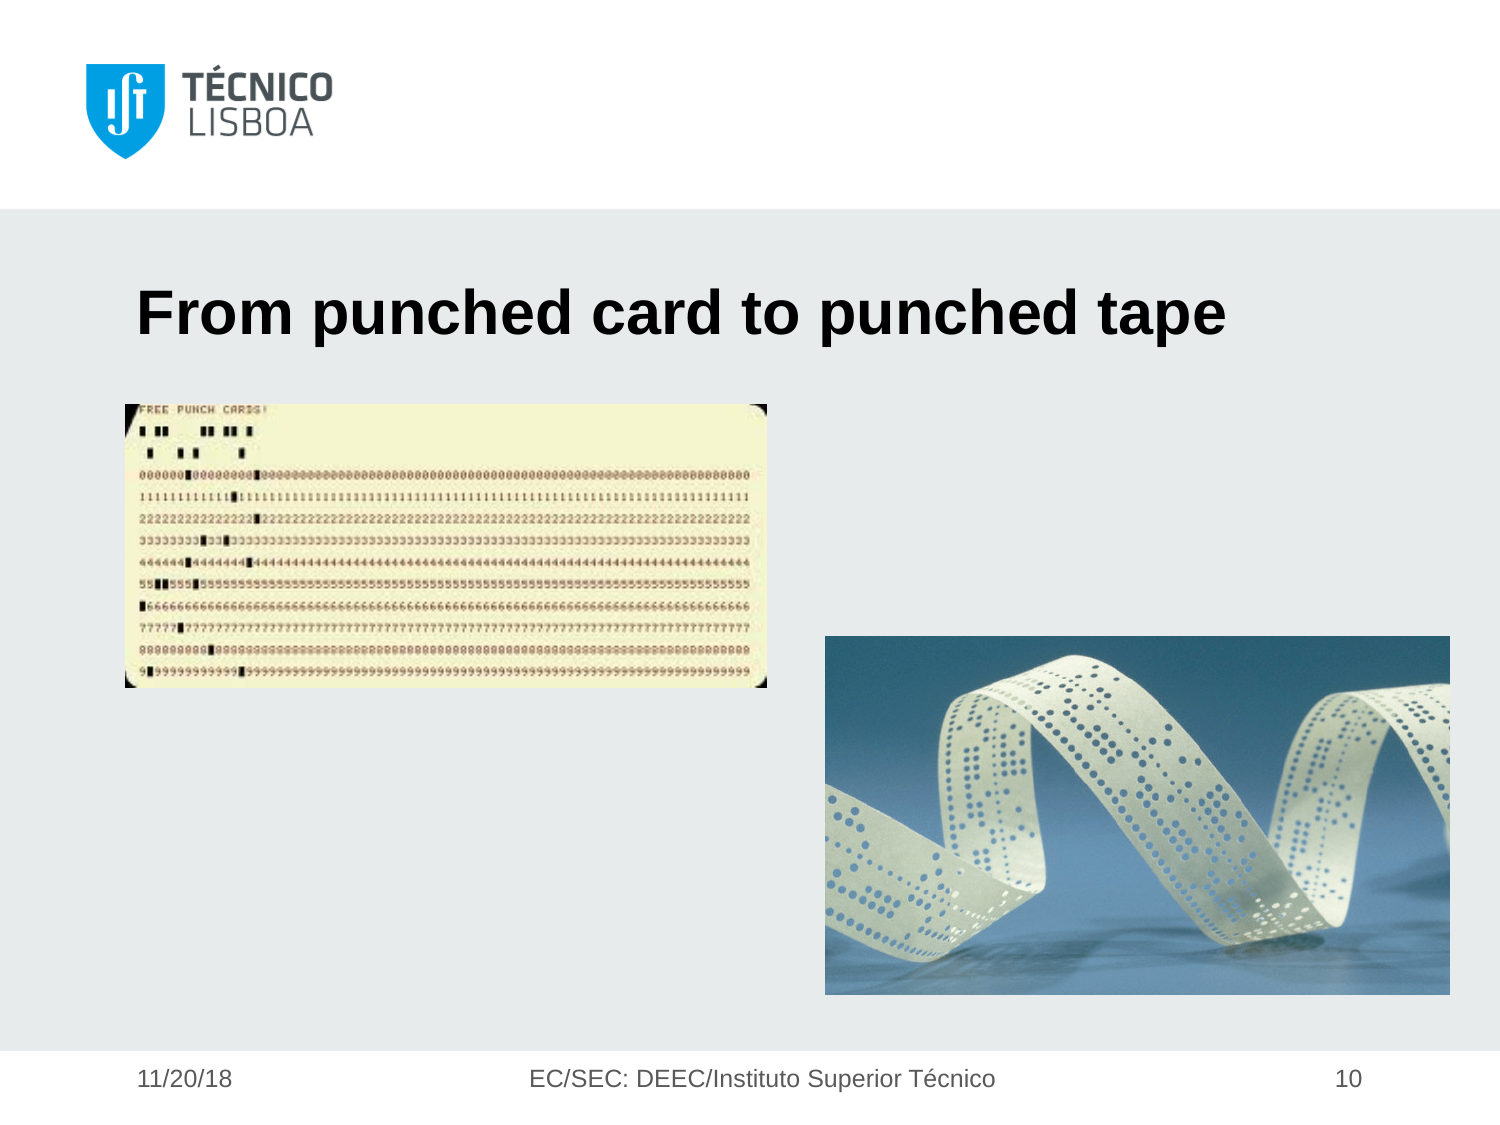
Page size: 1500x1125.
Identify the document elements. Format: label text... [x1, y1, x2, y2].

footer EC/SEC: DEEC/Instituto Superior Técnico [512, 1052, 1021, 1103]
picture [0, 0, 1500, 1125]
slide_number <number> [1077, 1052, 1378, 1103]
slide_number 11/20/18 [121, 1052, 425, 1103]
title From punched card to punched tape [121, 237, 1378, 381]
